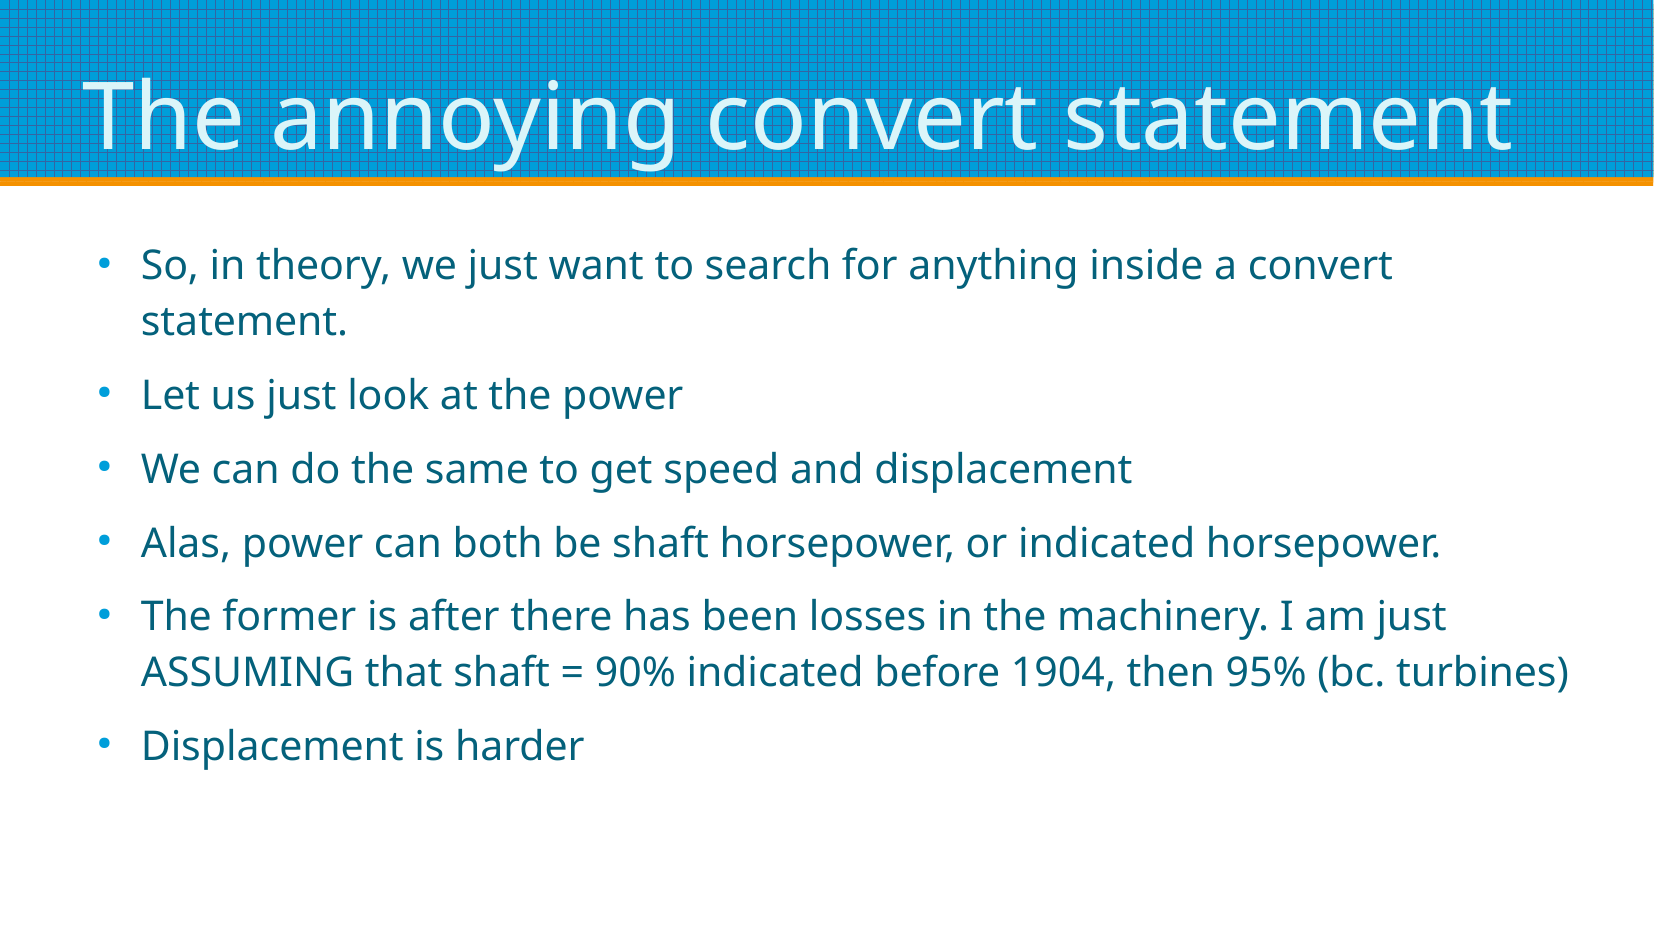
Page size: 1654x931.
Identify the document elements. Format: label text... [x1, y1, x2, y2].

title The annoying convert statement [82, 14, 1571, 178]
list So, in theory, we just want to search for anything inside a convert statement. Let us just look at the power We can do the same to get speed and displacement Alas, power can both be shaft horsepower, or indicated horsepower. The former is after there has been losses in the machinery. I am just ASSUMING that shaft = 90% indicated before 1904, then 95% (bc. turbines) Displacement is harder [82, 236, 1571, 813]
